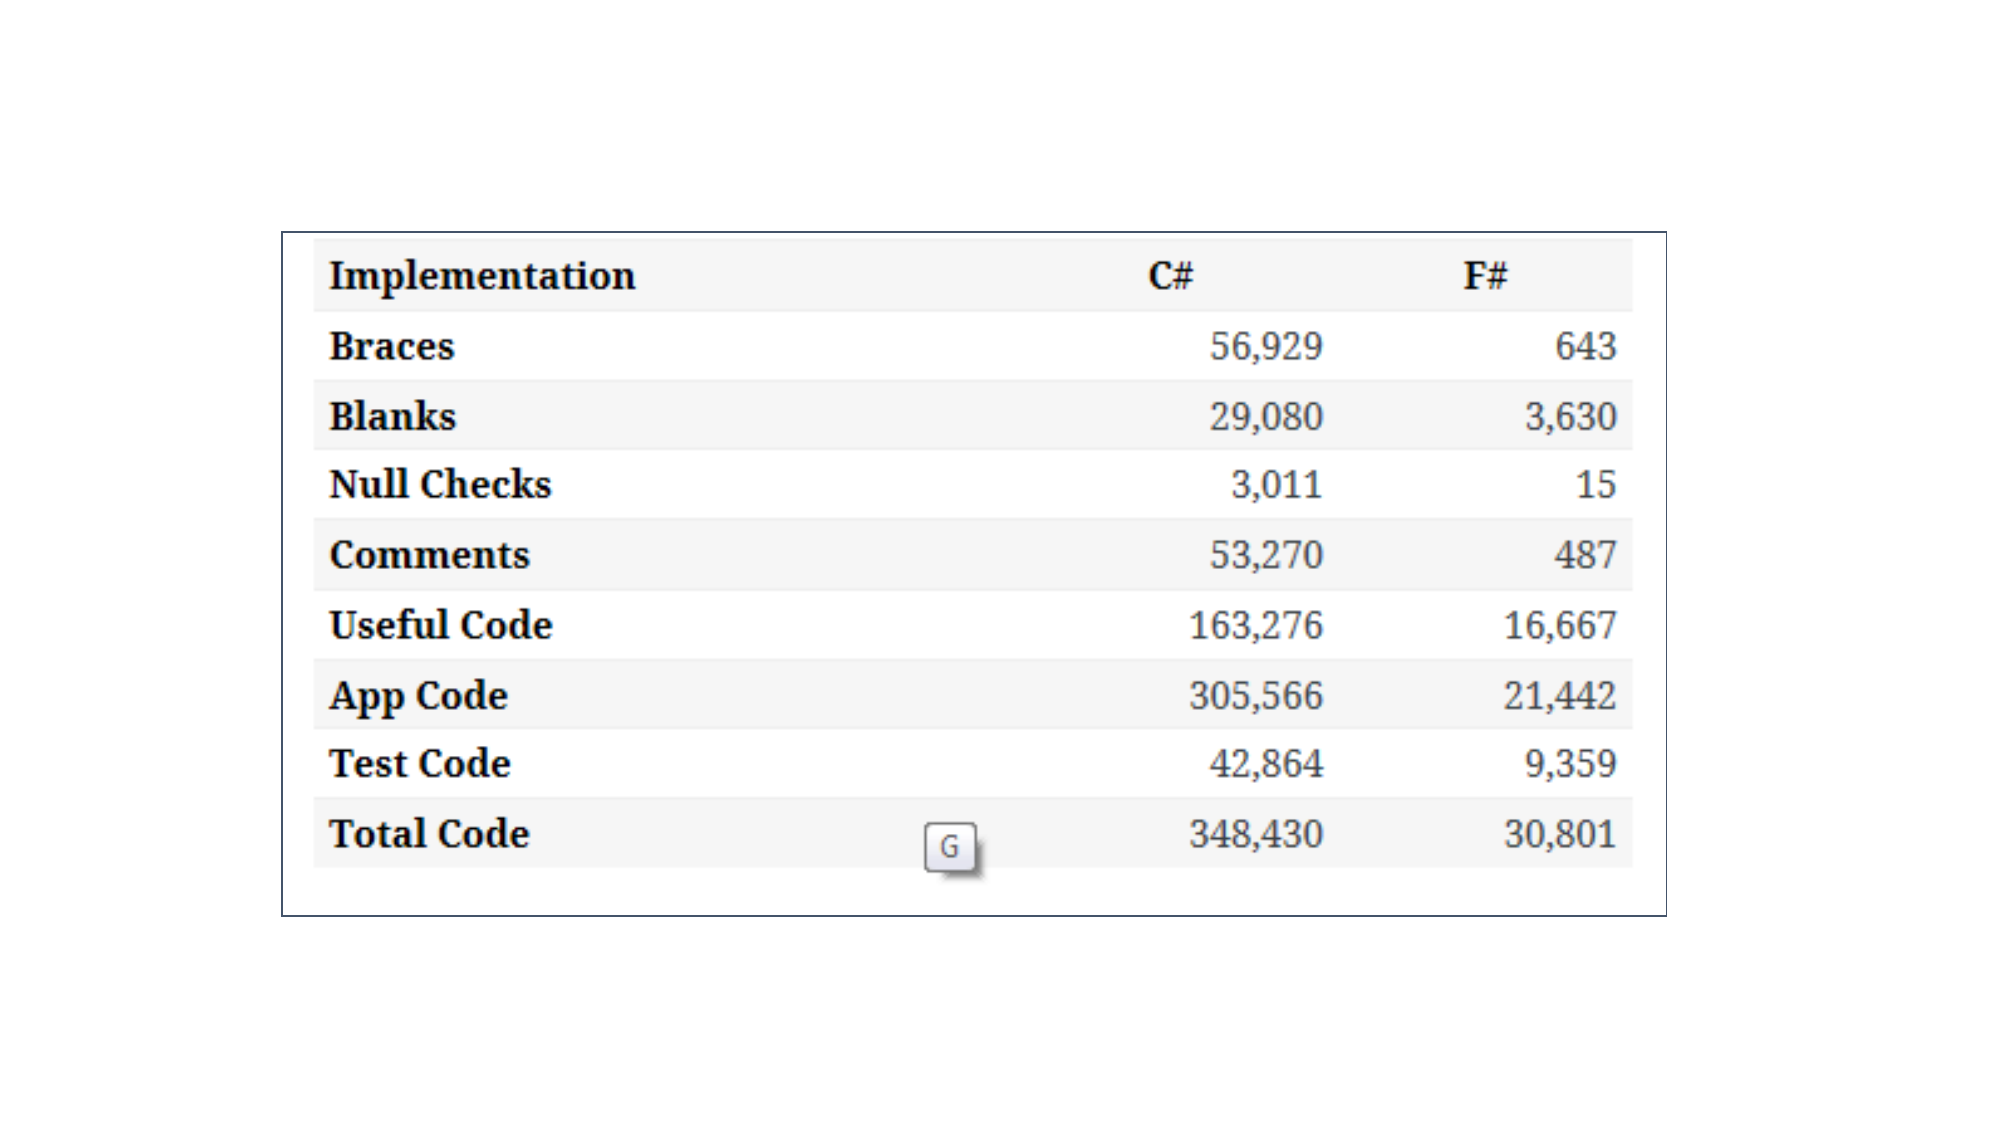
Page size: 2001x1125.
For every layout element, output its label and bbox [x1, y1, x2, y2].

picture [282, 232, 1666, 916]
